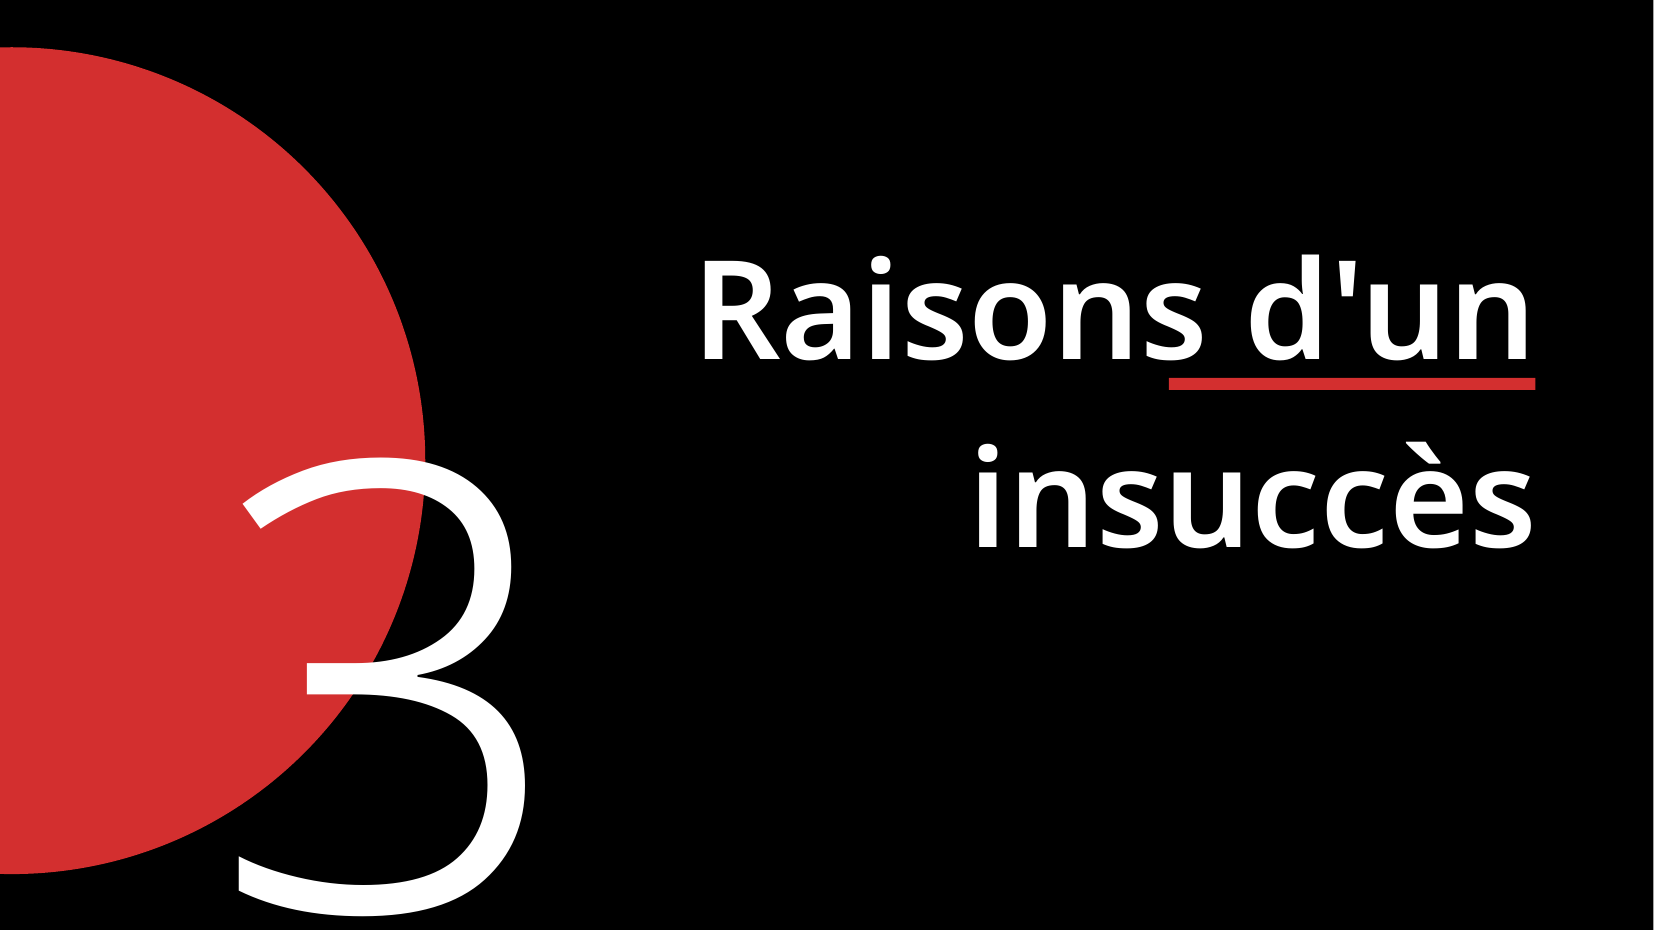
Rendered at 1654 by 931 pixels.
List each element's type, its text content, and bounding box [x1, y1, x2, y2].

text_box Raisons d'un insuccès [366, 212, 1538, 382]
text_box [1168, 382, 1536, 390]
text_box 3 [141, 242, 567, 931]
text_box [0, 47, 363, 875]
